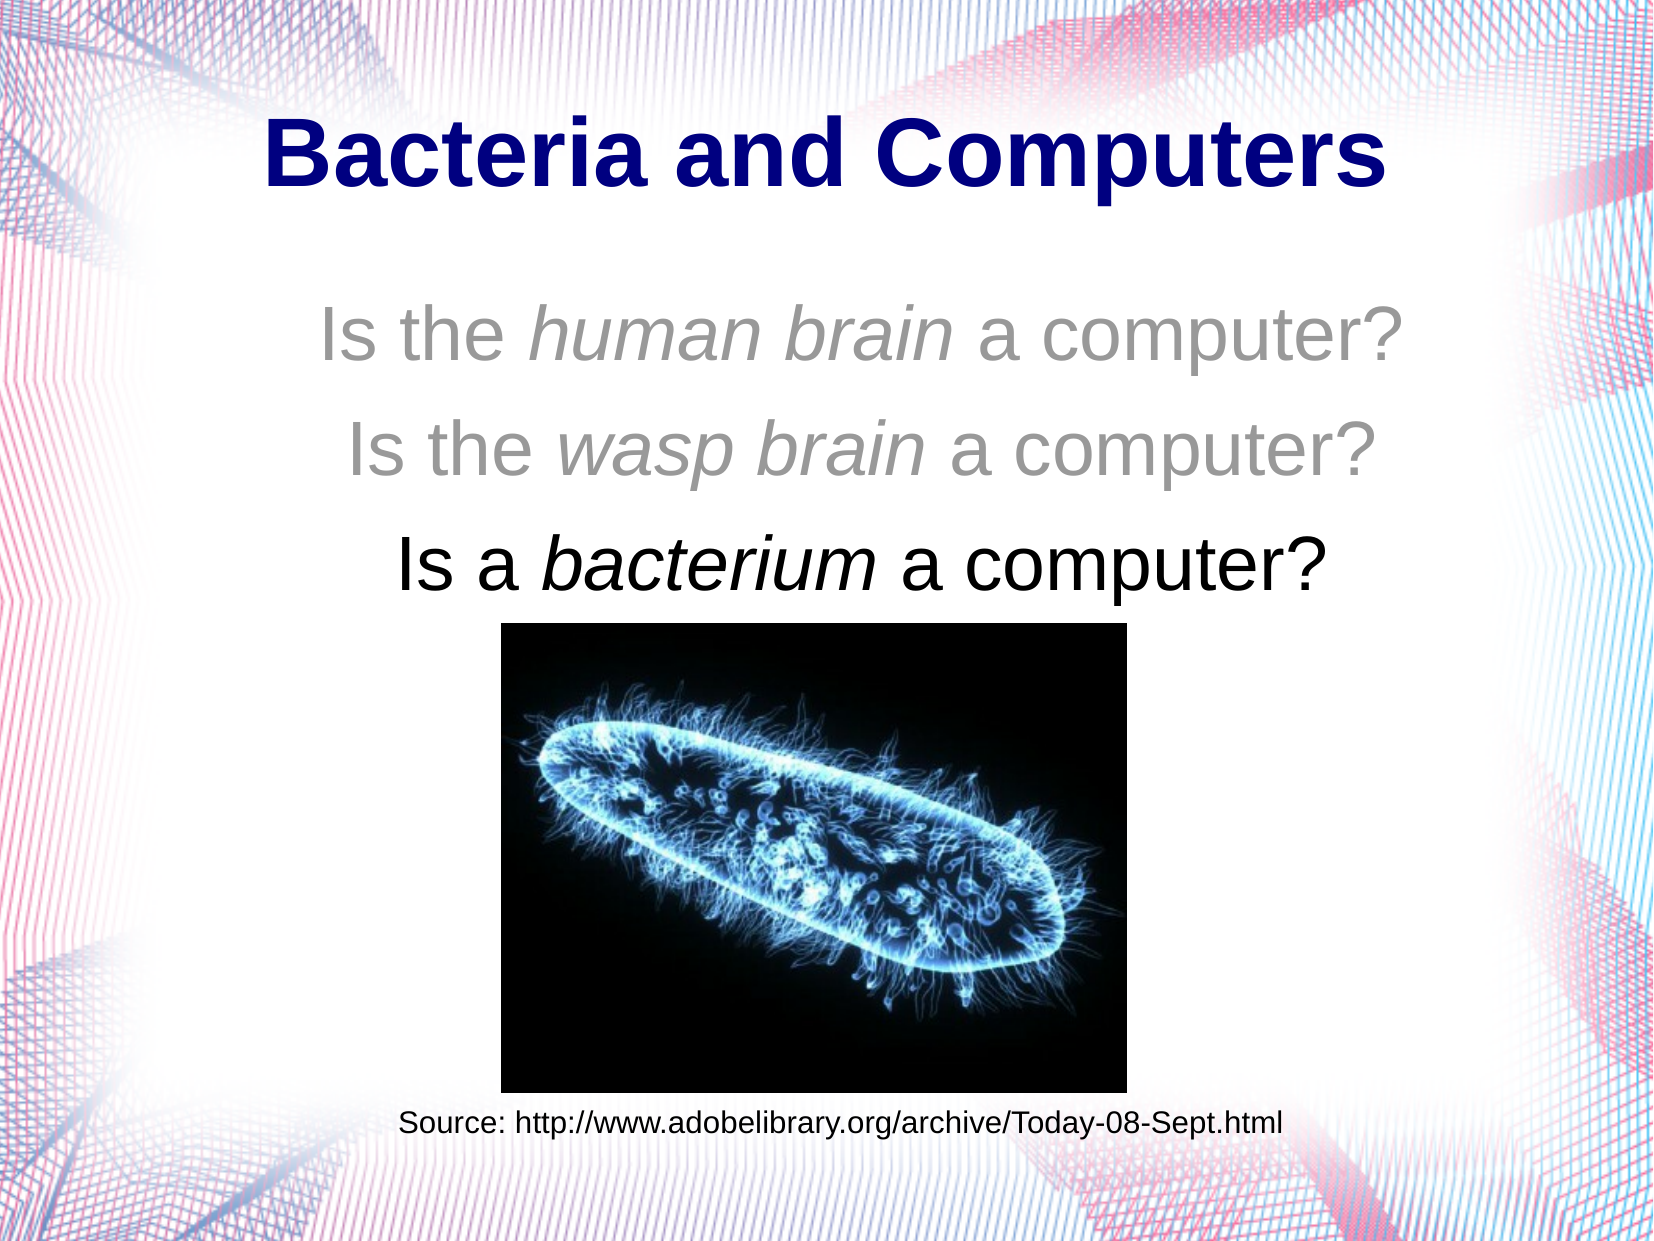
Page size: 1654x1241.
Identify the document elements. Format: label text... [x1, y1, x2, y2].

list Is the human brain a computer? Is the wasp brain a computer? Is a bacterium a computer? [82, 290, 1571, 1109]
text_box Source: http://www.adobelibrary.org/archive/Today-08-Sept.html [206, 1098, 1477, 1148]
picture [0, 0, 1654, 1241]
title Bacteria and Computers [82, 49, 1571, 257]
